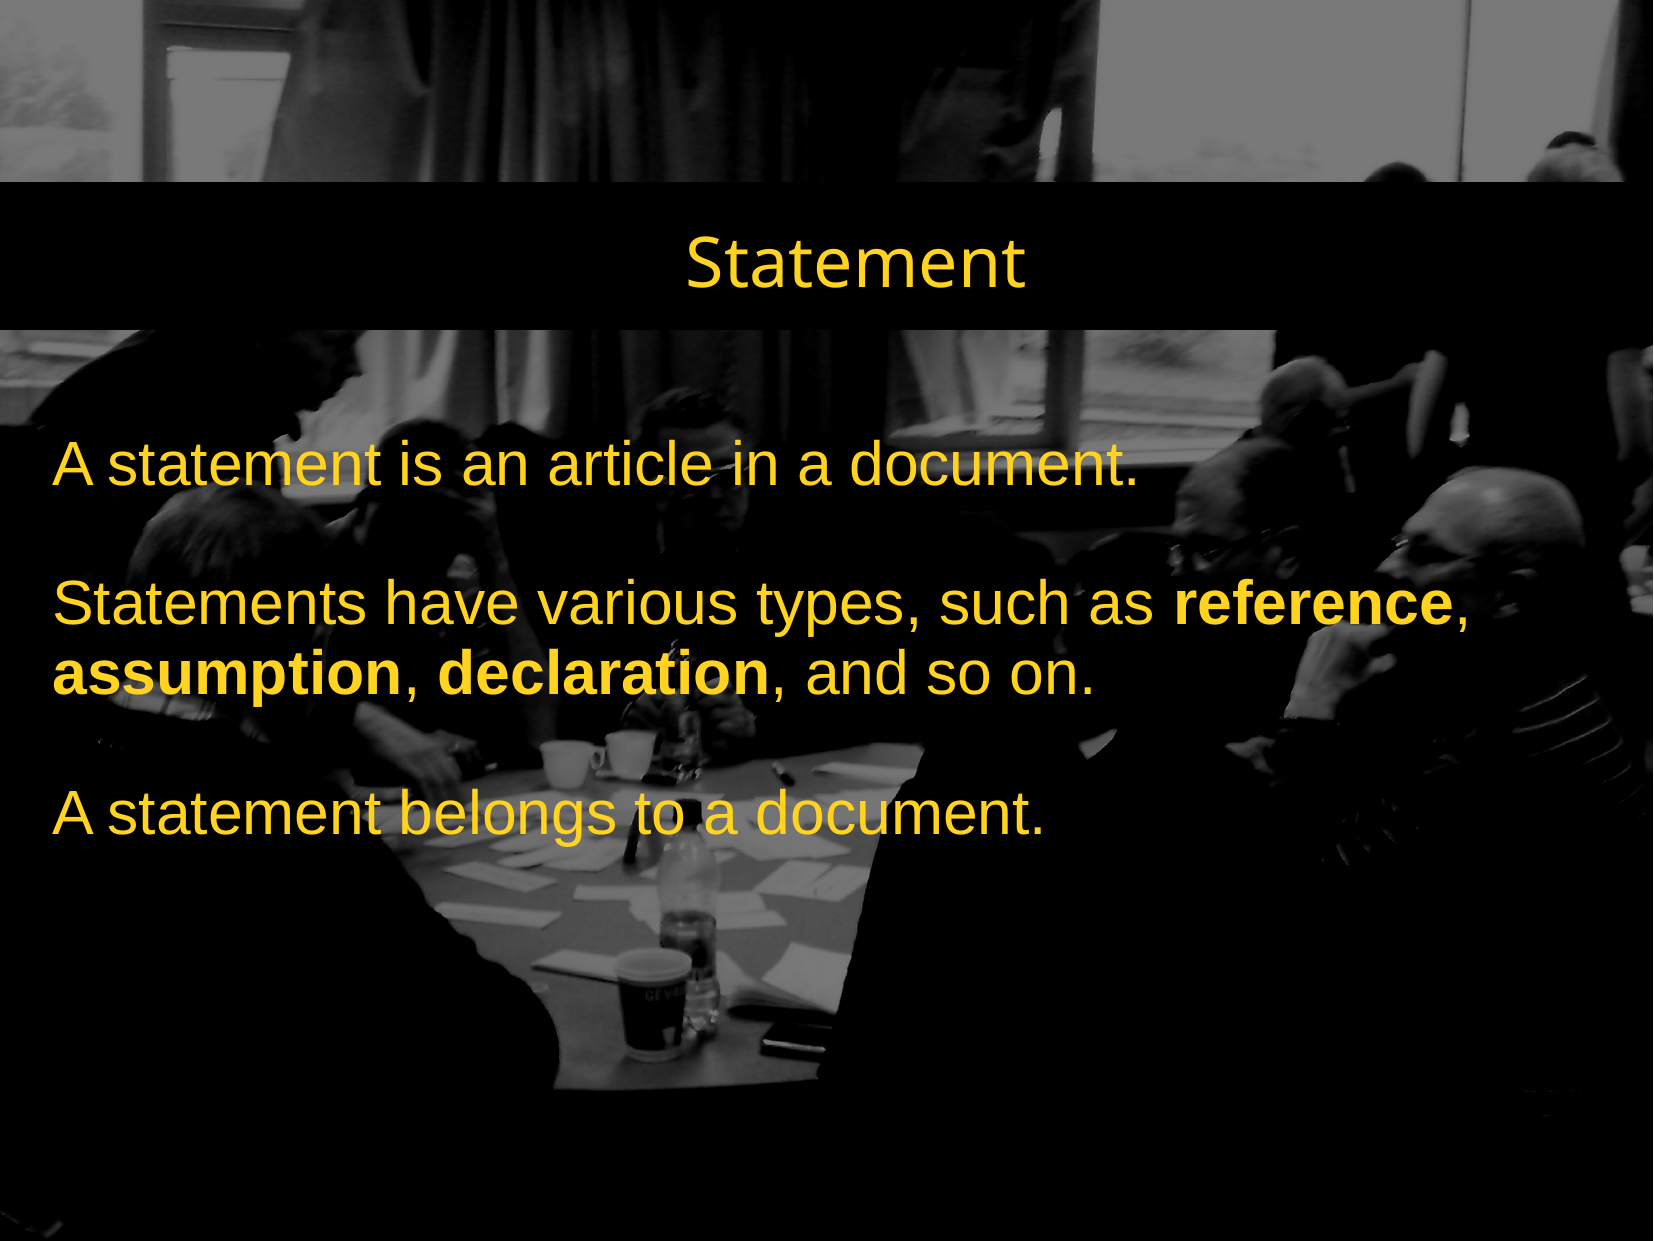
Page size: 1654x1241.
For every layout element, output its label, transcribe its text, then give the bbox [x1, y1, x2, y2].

picture [0, 330, 1653, 1241]
text_box [0, 182, 1653, 330]
picture [0, 0, 1653, 182]
list Statement [25, 212, 1639, 310]
text_box A statement is an article in a document. Statements have various types, such as reference, assumption, declaration, and so on. A statement belongs to a document. [37, 421, 1613, 1106]
